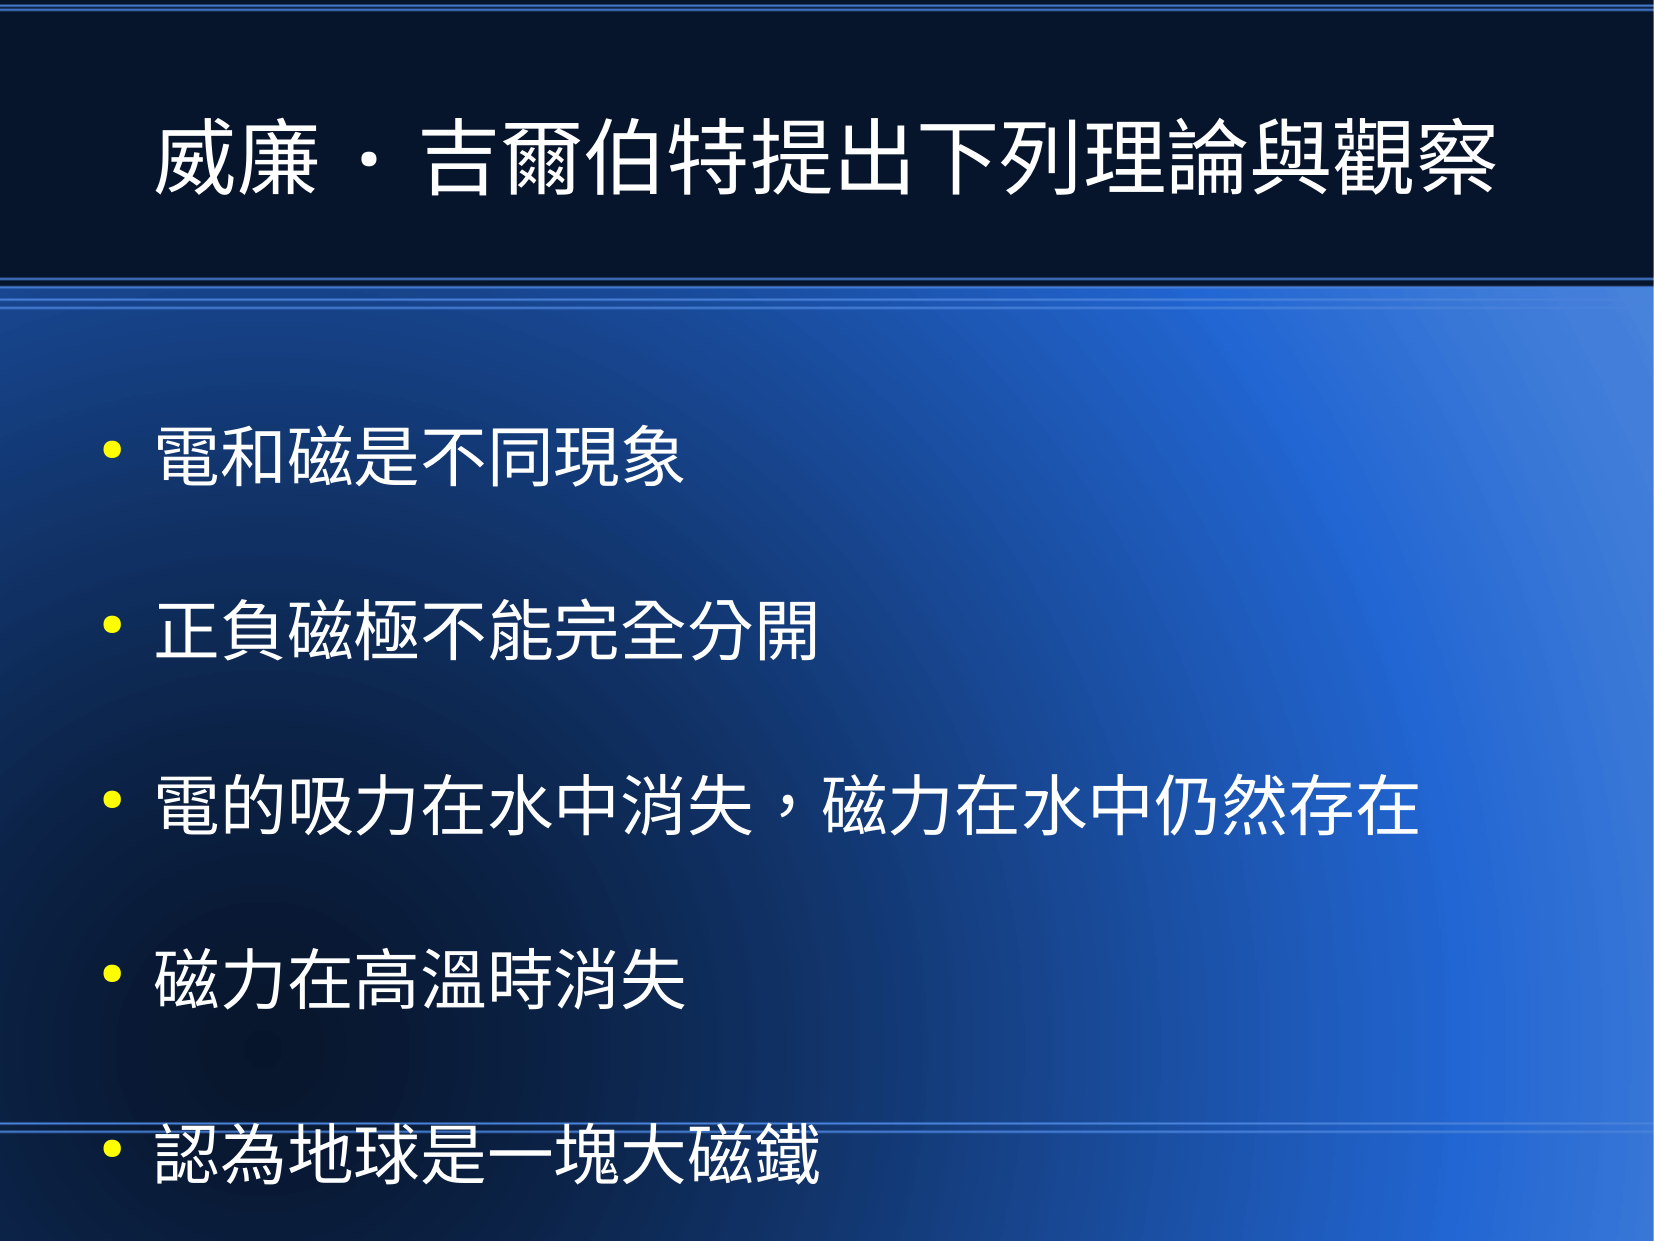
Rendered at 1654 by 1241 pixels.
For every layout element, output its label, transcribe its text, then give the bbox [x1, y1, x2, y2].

title 威廉·吉爾伯特提出下列理論與觀察 [82, 49, 1571, 257]
list 電和磁是不同現象 正負磁極不能完全分開 電的吸力在水中消失，磁力在水中仍然存在 磁力在高溫時消失 認為地球是一塊大磁鐵 [82, 355, 1571, 1241]
picture [0, 0, 1654, 1241]
